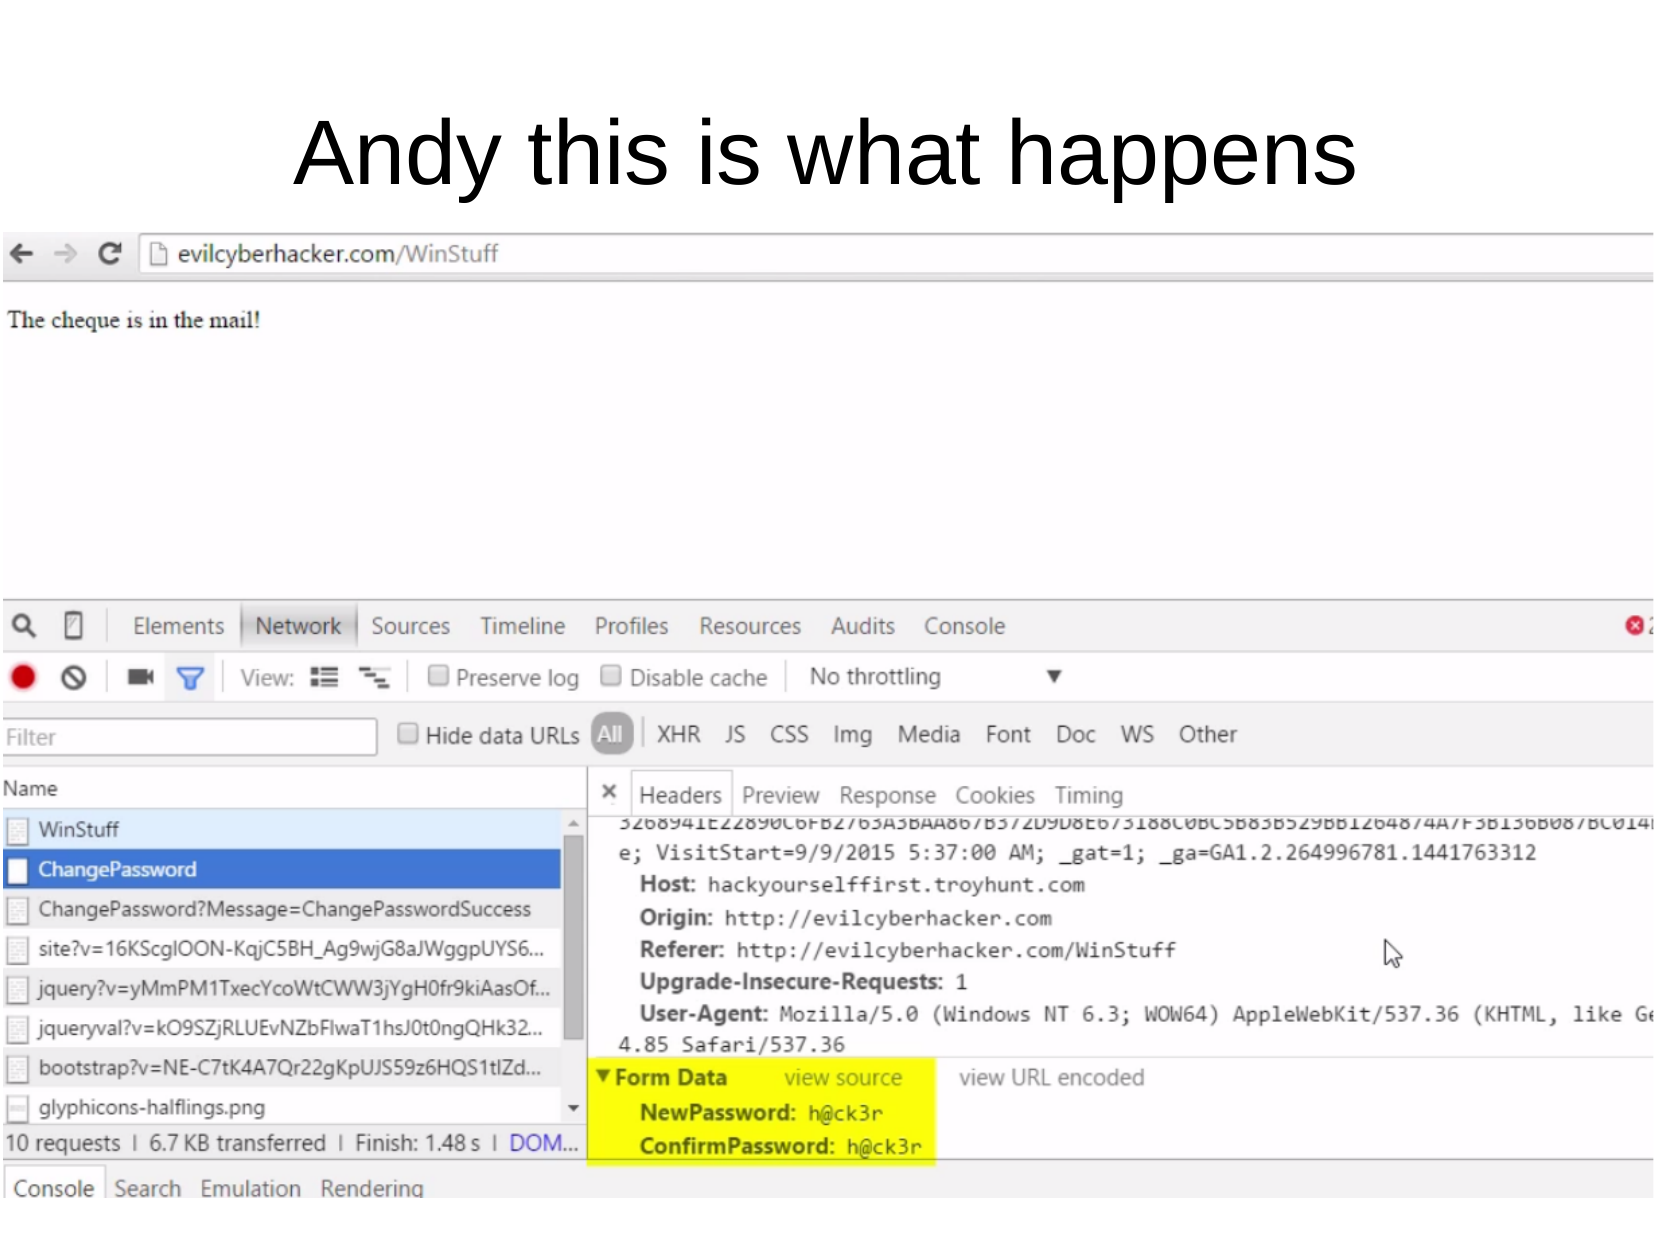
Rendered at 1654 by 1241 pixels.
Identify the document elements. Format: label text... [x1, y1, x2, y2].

picture [3, 232, 1654, 1198]
title Andy this is what happens [82, 49, 1571, 232]
